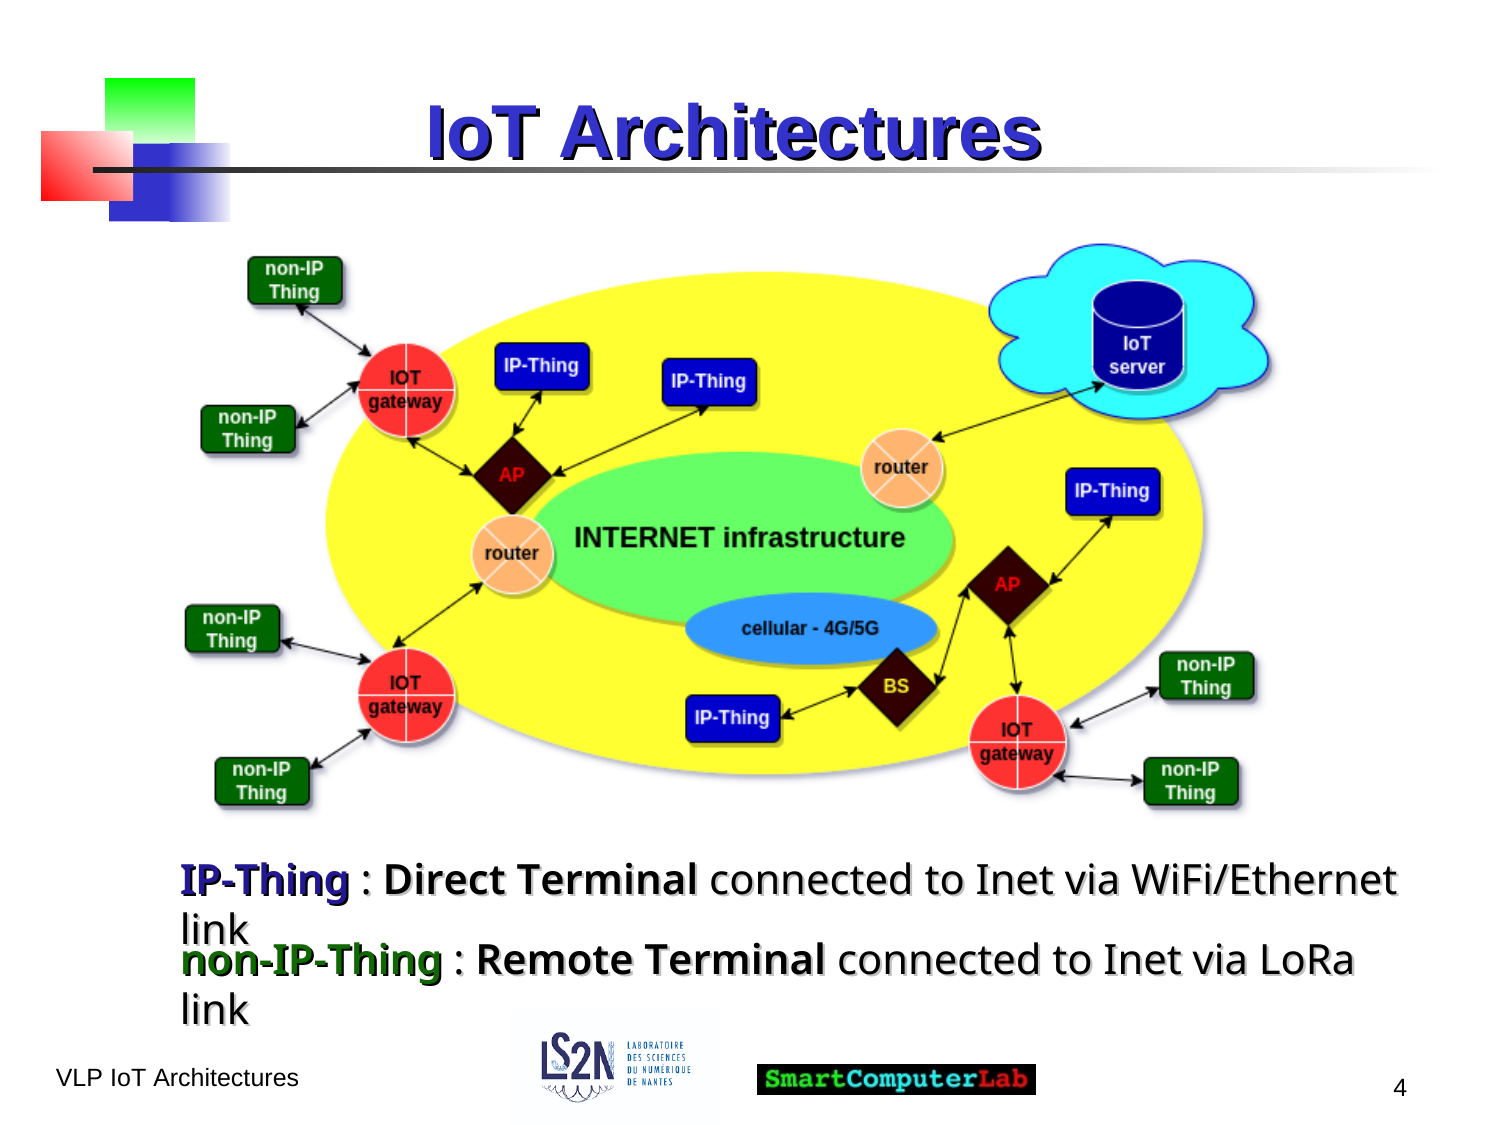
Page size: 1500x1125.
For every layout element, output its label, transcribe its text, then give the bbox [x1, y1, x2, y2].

picture [757, 1064, 1036, 1095]
text_box IP-Thing : Direct Terminal connected to Inet via WiFi/Ethernet link [165, 845, 1441, 961]
text_box non-IP-Thing : Remote Terminal connected to Inet via LoRa link [165, 925, 1411, 991]
picture [182, 222, 1297, 823]
title IoT Architectures [111, 74, 1378, 180]
picture [510, 1009, 721, 1125]
